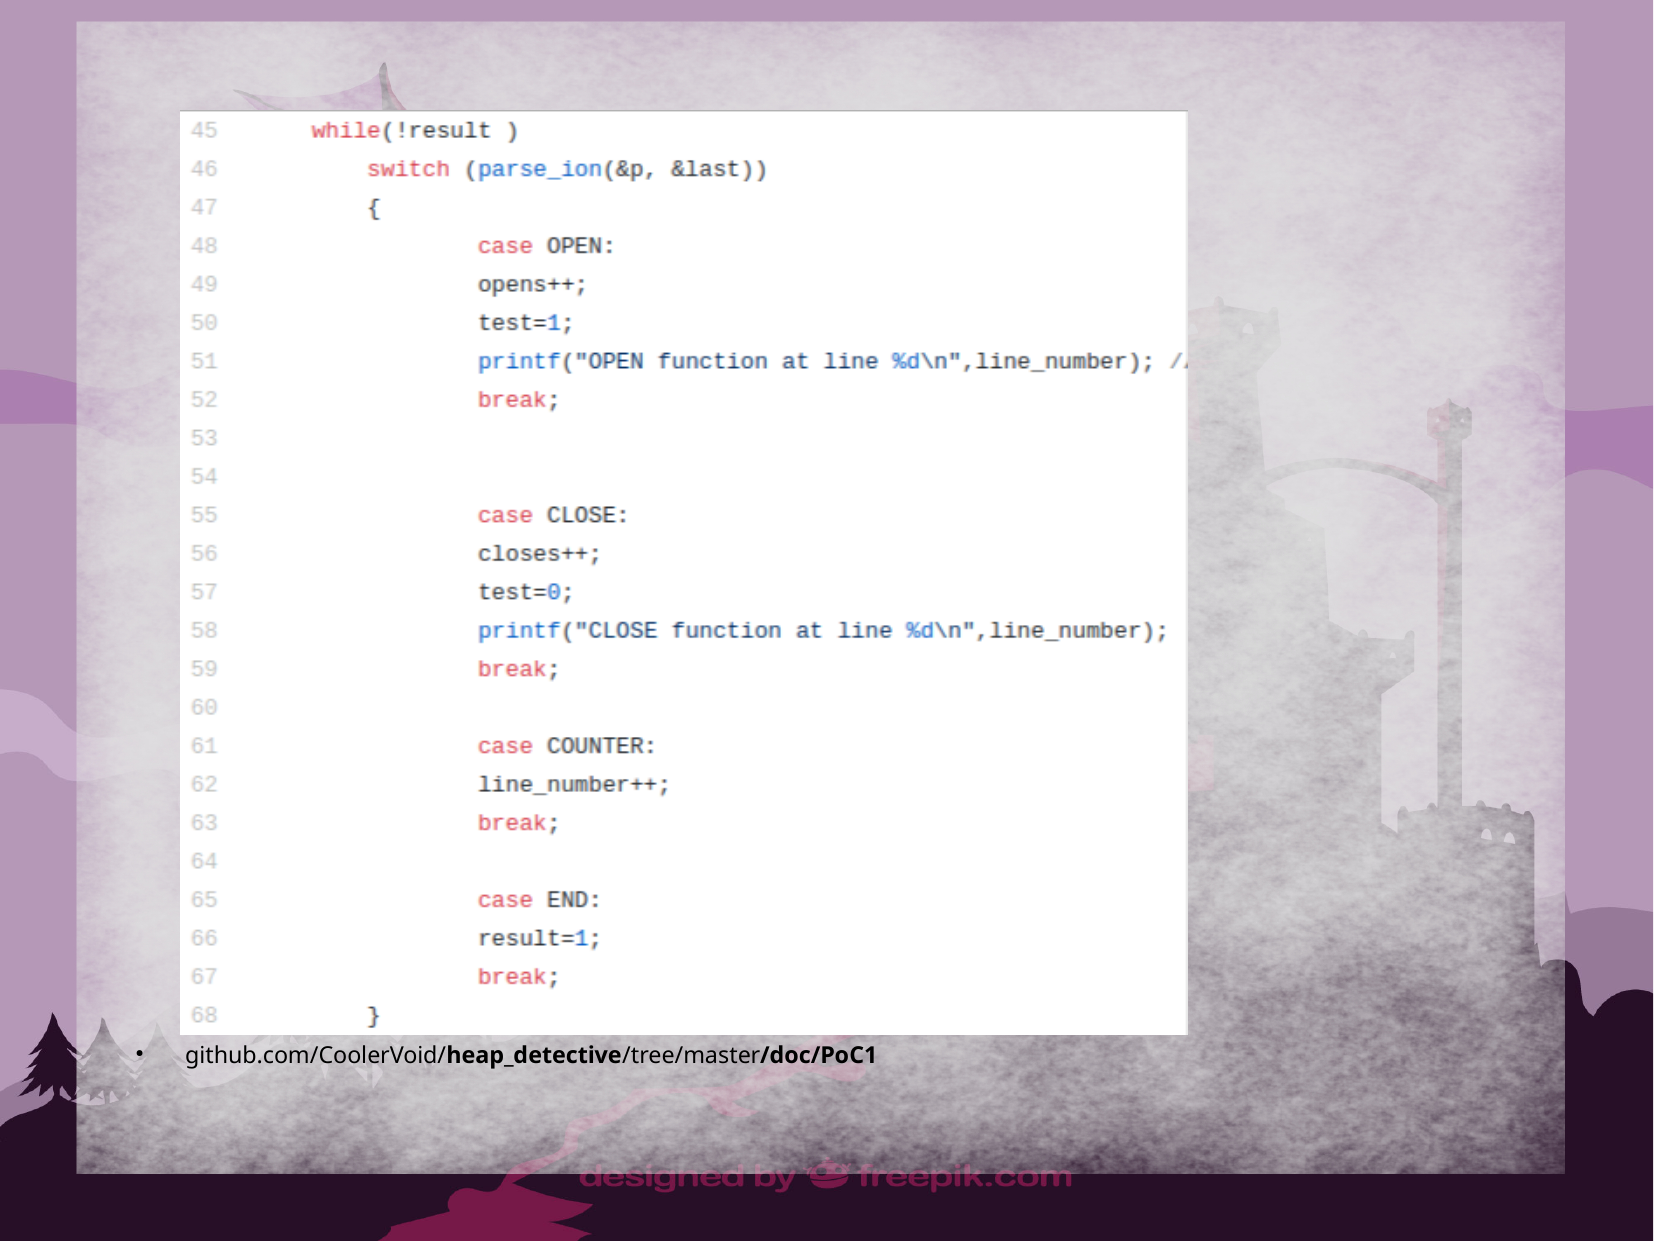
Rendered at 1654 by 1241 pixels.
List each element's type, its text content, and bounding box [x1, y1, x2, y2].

title Detection Ex 1 [0, 60, 1353, 268]
list github.com/CoolerVoid/heap_detective/tree/master/doc/PoC1 [135, 360, 1516, 1081]
picture [0, 0, 1654, 1241]
